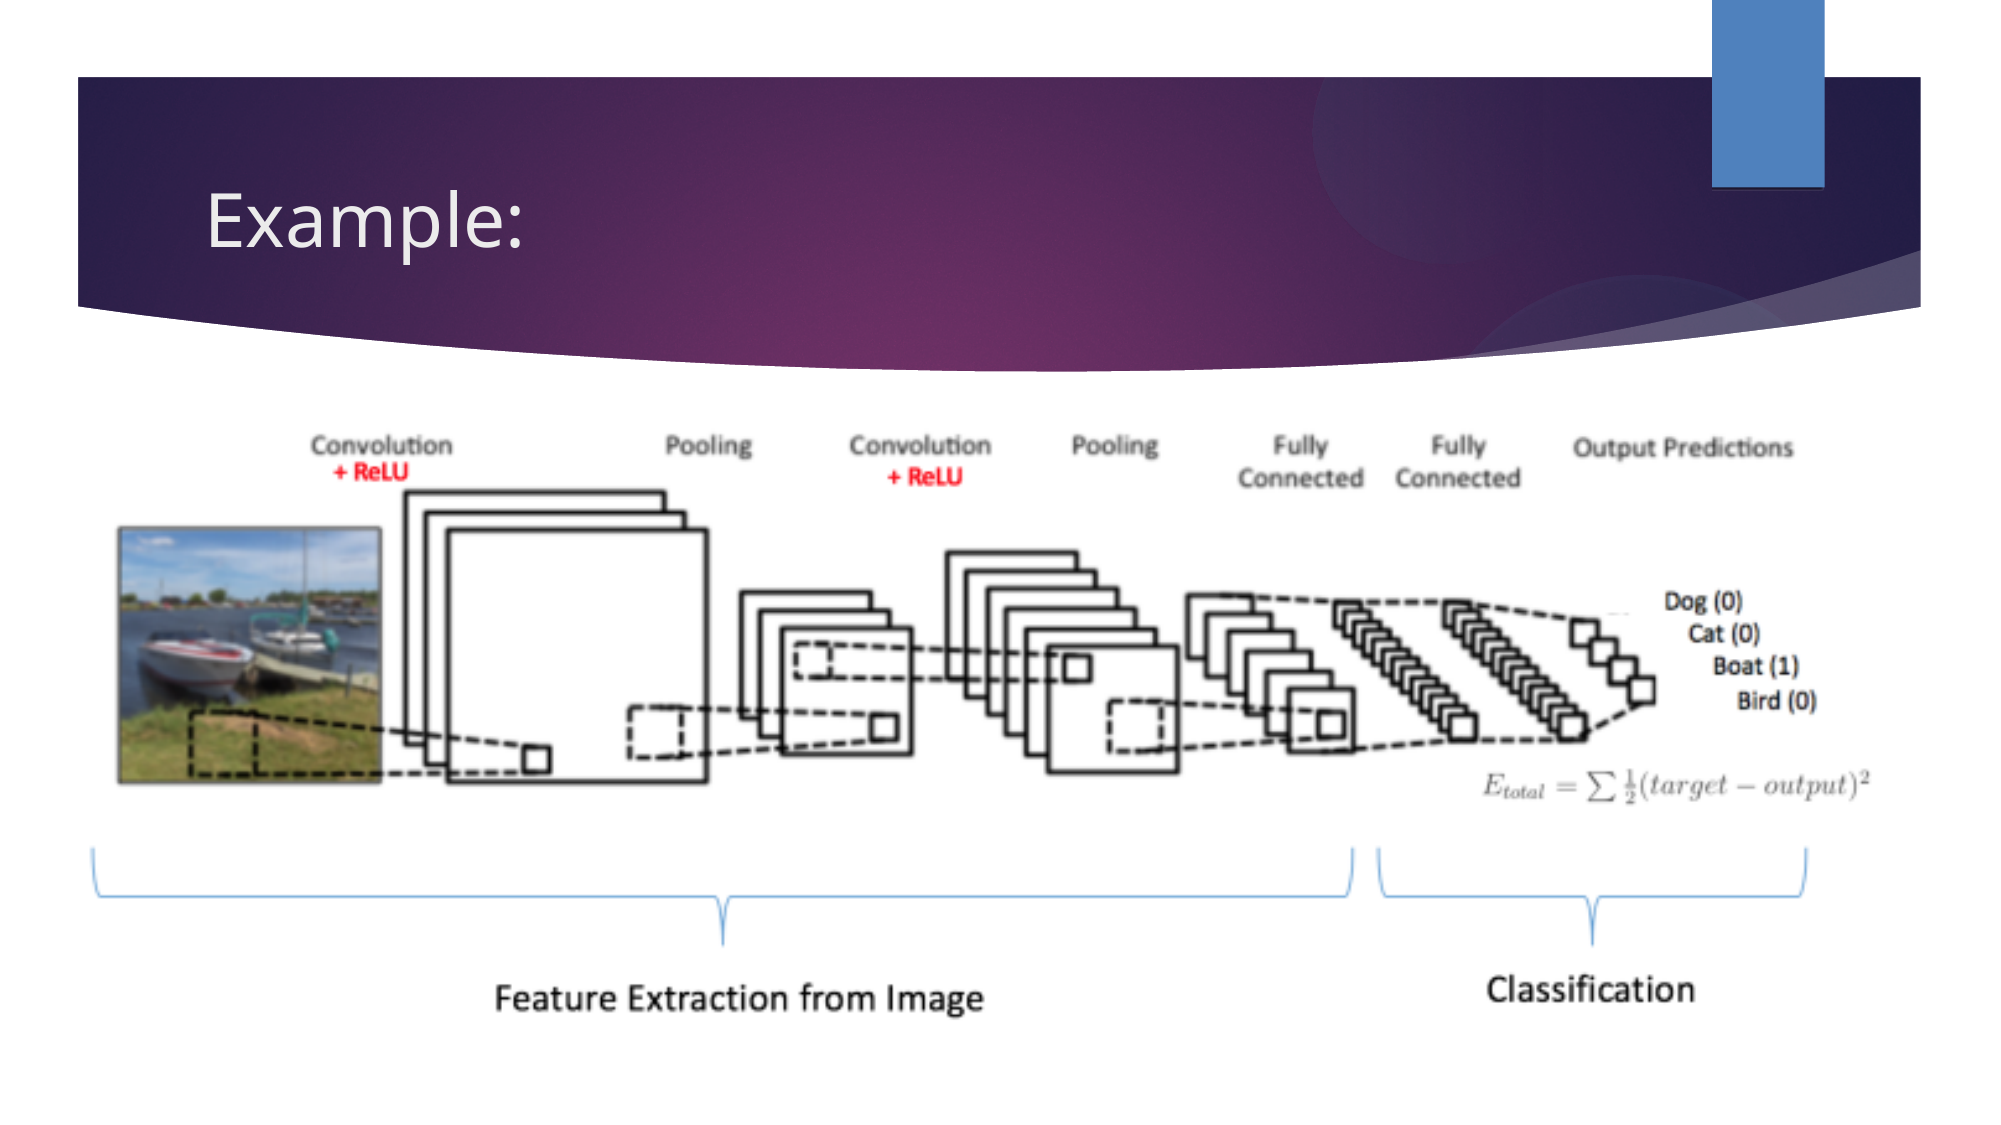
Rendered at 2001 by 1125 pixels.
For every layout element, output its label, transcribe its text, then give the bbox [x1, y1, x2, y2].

text_box Example: [189, 159, 1627, 276]
picture [61, 378, 1914, 1030]
picture [79, 78, 1920, 371]
